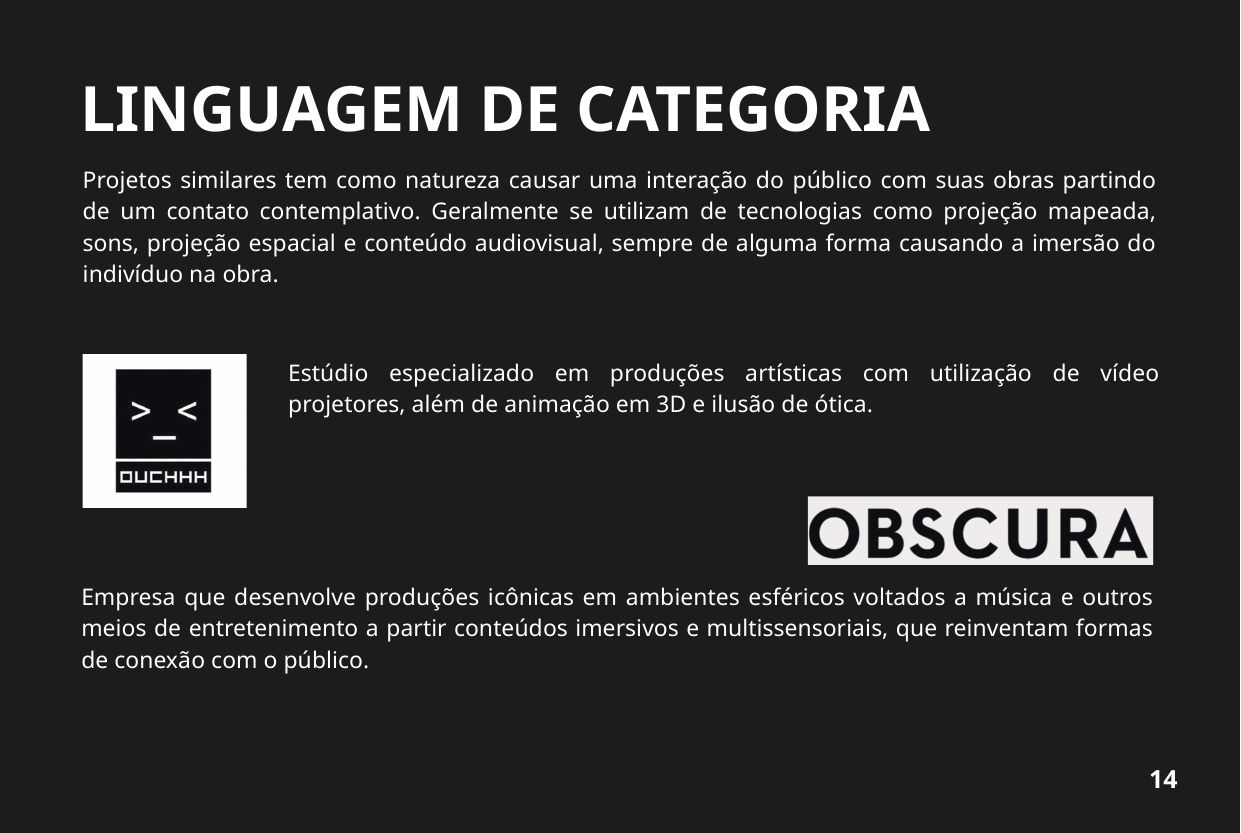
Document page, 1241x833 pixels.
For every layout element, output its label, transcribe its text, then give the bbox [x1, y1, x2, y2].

picture [807, 493, 1158, 565]
text_box Estúdio especializado em produções artísticas com utilização de vídeo projetores, além de animação em 3D e ilusão de ótica. [273, 349, 1176, 492]
title 14 [1133, 756, 1193, 802]
text_box Empresa que desenvolve produções icônicas em ambientes esféricos voltados a música e outros meios de entretenimento a partir conteúdos imersivos e multissensoriais, que reinventam formas de conexão com o público. [66, 573, 1170, 728]
subtitle Projetos similares tem como natureza causar uma interação do público com suas obras partindo de um contato contemplativo. Geralmente se utilizam de tecnologias como projeção mapeada, sons, projeção espacial e conteúdo audiovisual, sempre de alguma forma causando a imersão do indivíduo na obra. [82, 130, 1158, 366]
picture [82, 354, 249, 508]
title LINGUAGEM DE CATEGORIA [80, 26, 1156, 188]
